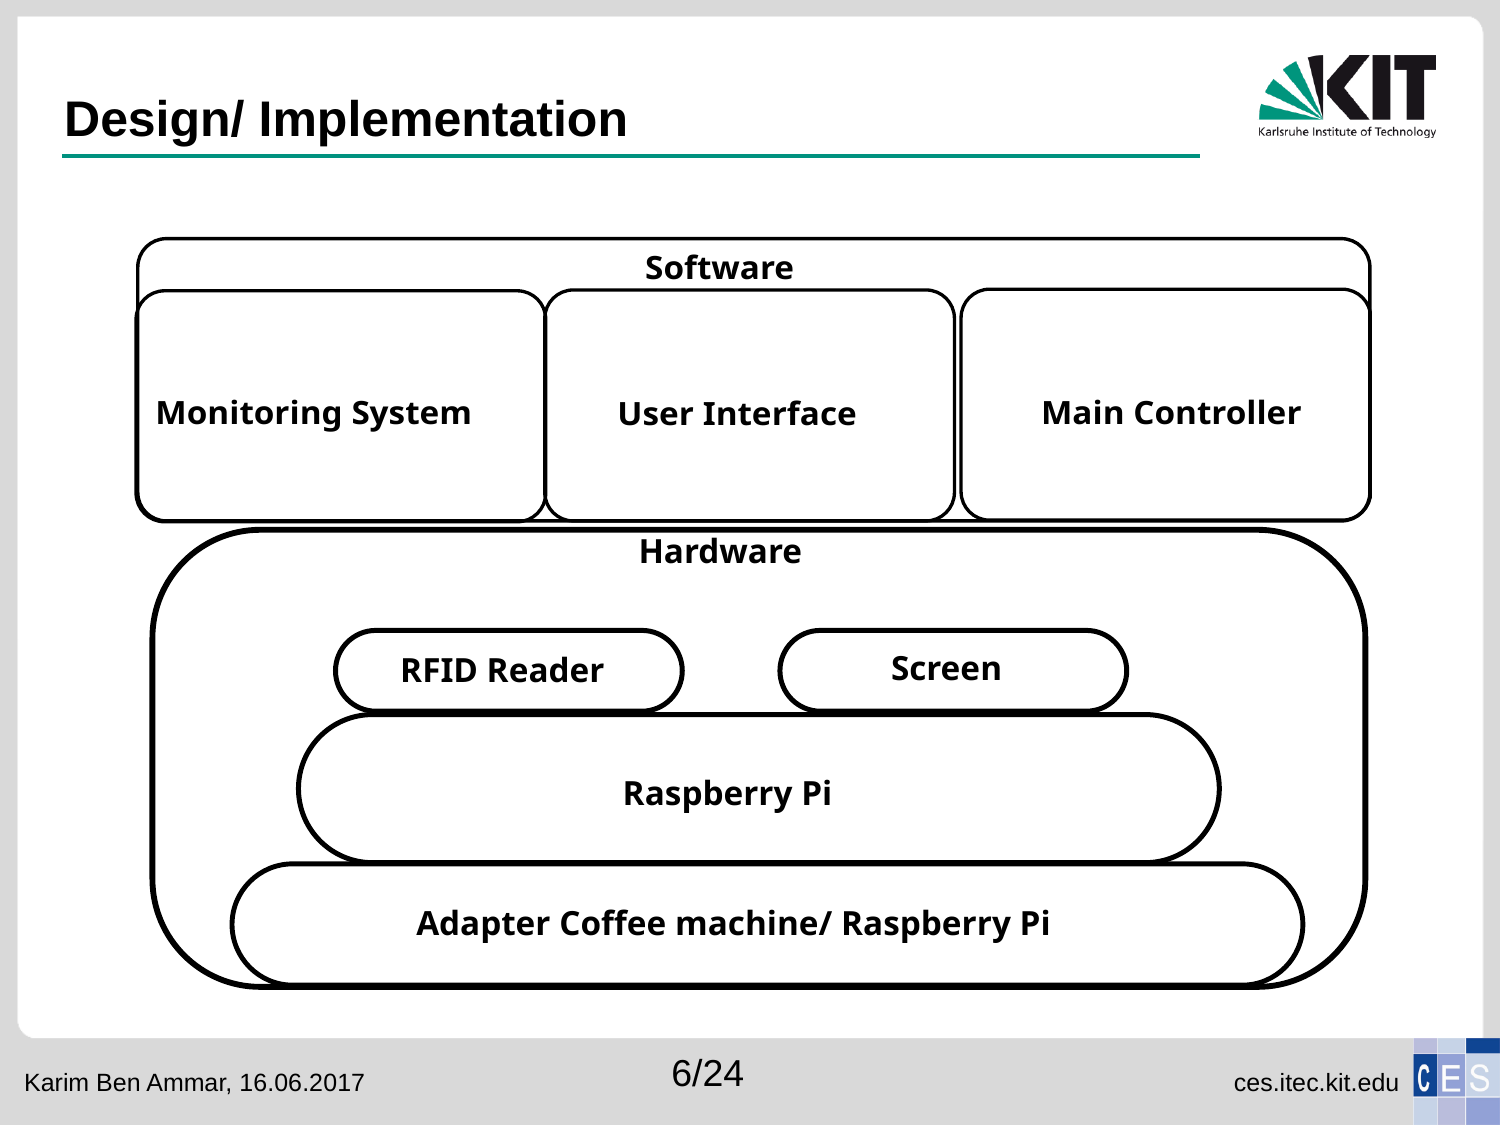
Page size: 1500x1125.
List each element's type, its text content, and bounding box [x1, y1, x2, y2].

text_box 6/24 [656, 1045, 775, 1117]
picture [0, 0, 1500, 1125]
title Design/ Implementation [64, 54, 1198, 147]
